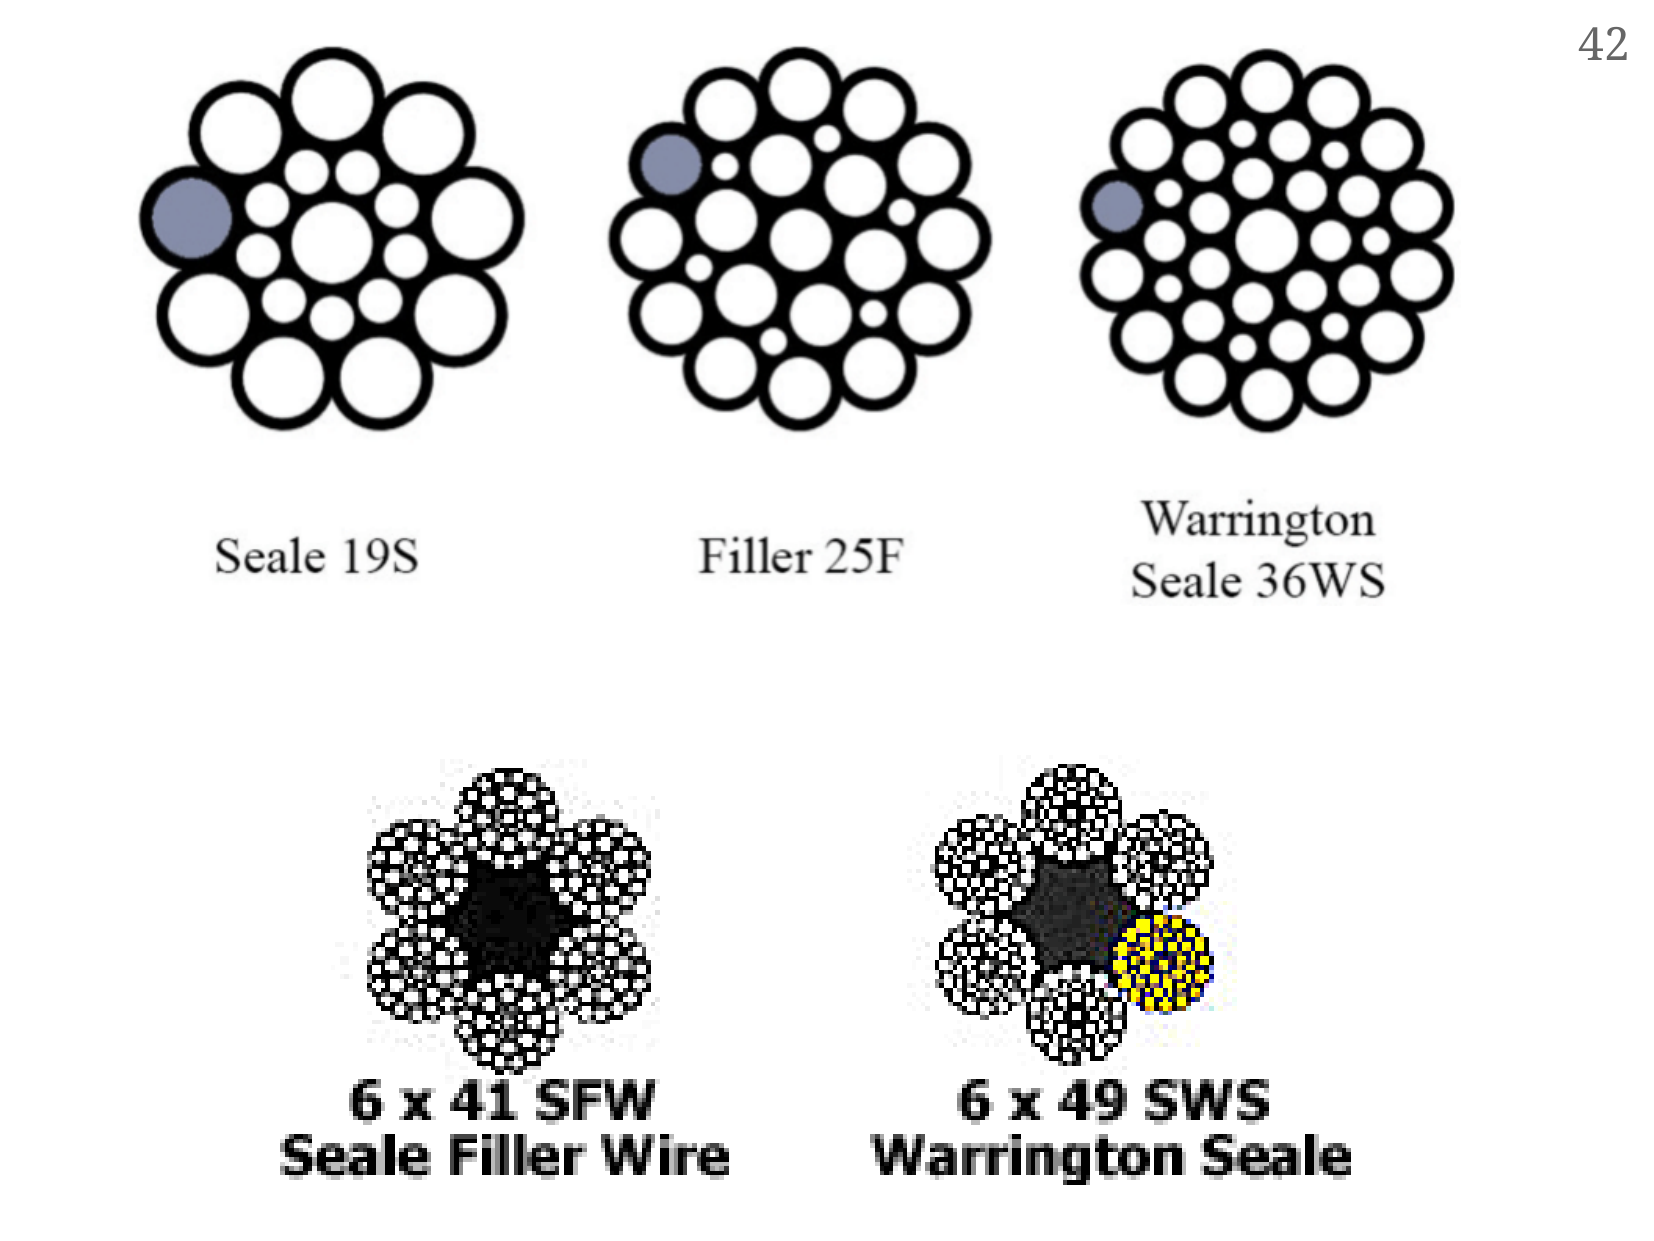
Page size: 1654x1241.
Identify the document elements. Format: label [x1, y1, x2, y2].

picture [235, 723, 1388, 1186]
picture [132, 44, 1461, 606]
